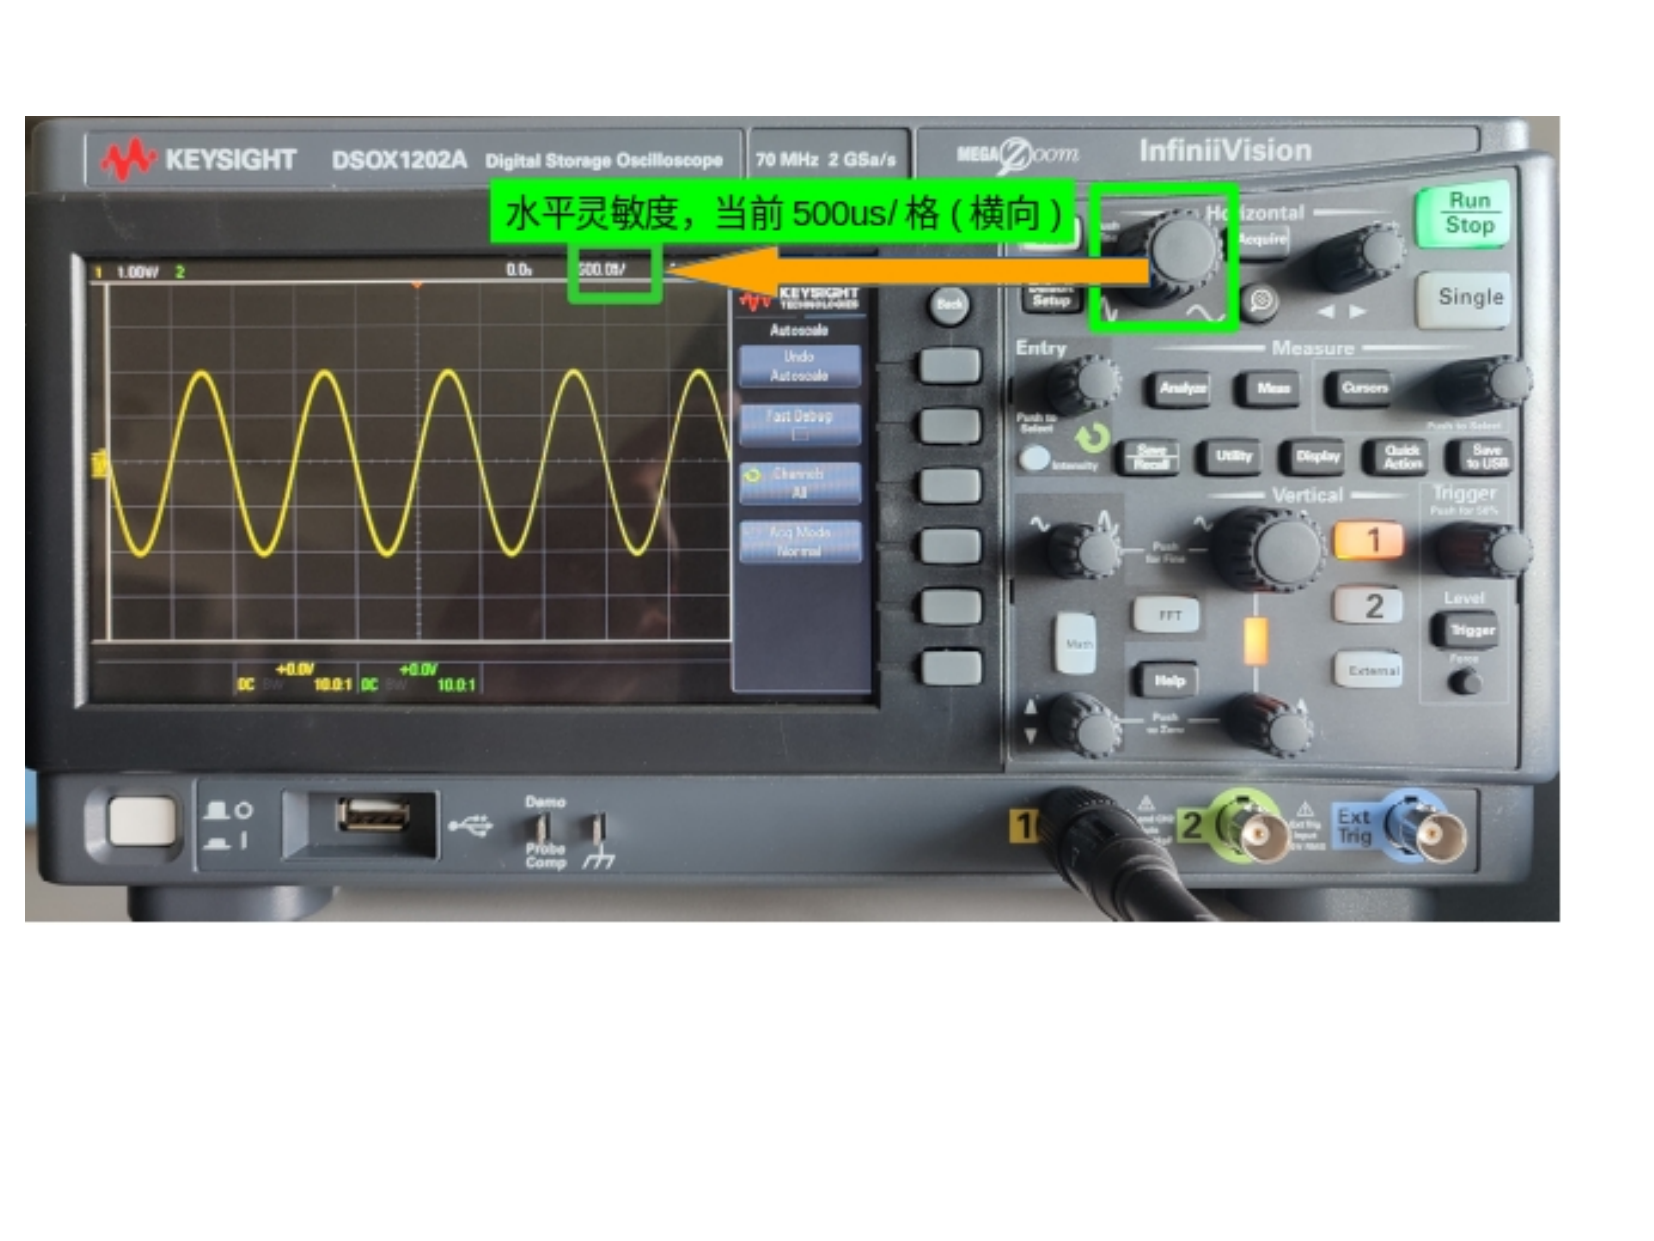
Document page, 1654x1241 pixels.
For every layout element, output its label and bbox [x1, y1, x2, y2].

picture [25, 116, 1563, 925]
